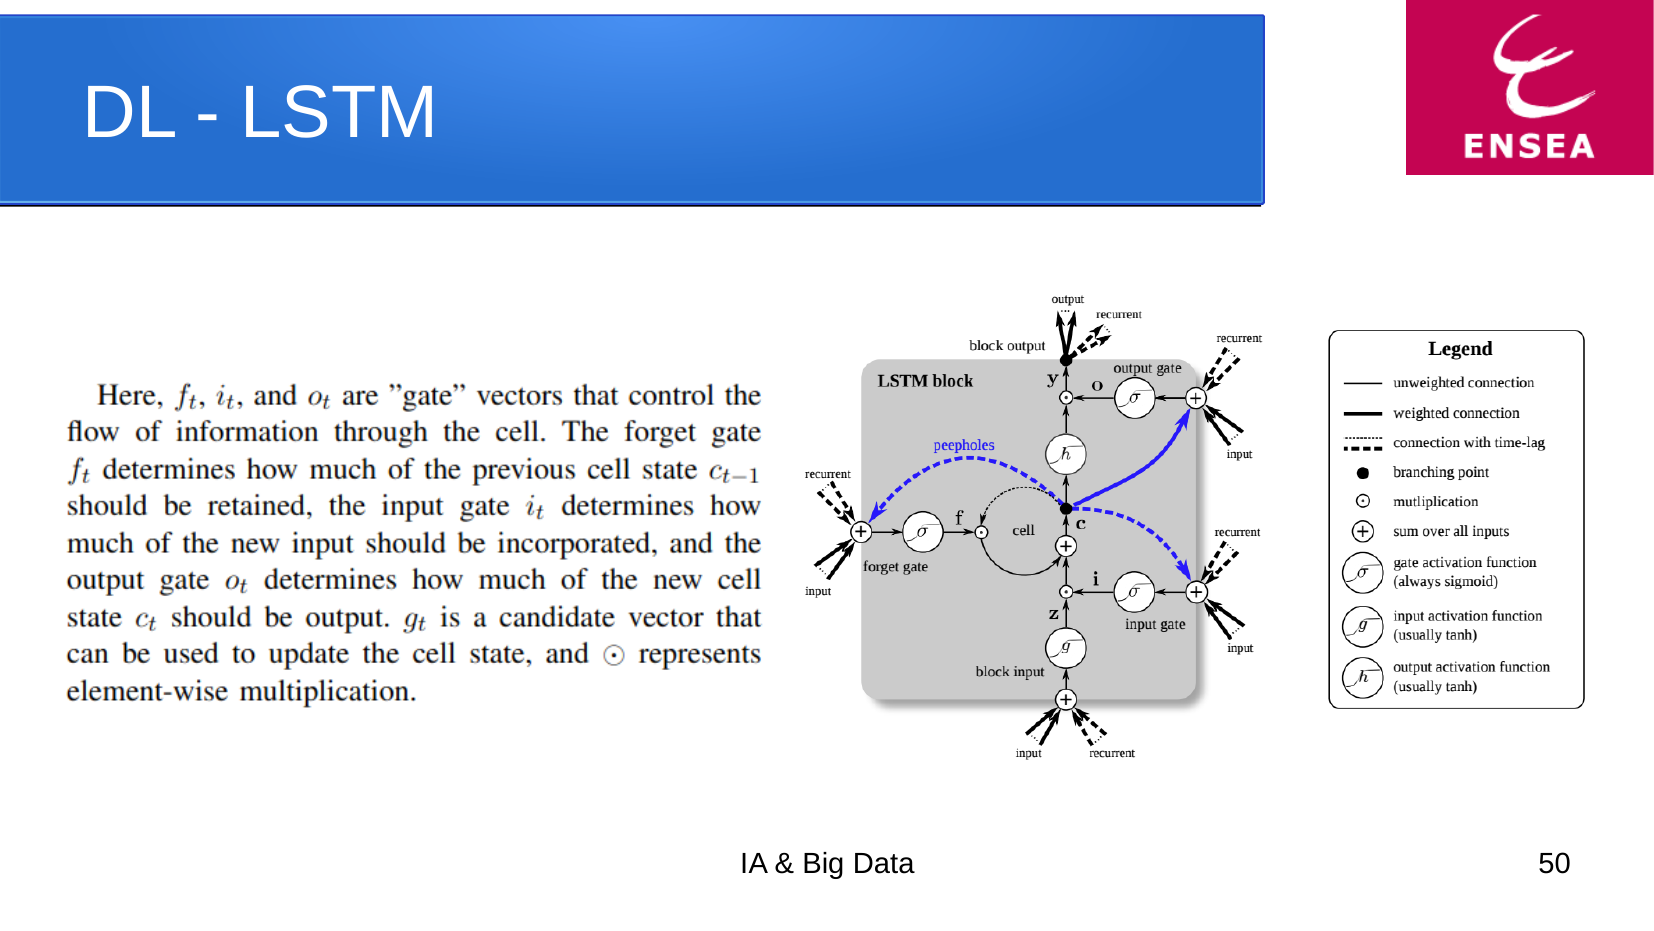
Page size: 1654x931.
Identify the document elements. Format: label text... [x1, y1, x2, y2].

picture [1406, 0, 1654, 175]
title DL - LSTM [82, 35, 1235, 189]
picture [803, 271, 1592, 768]
picture [61, 377, 768, 709]
